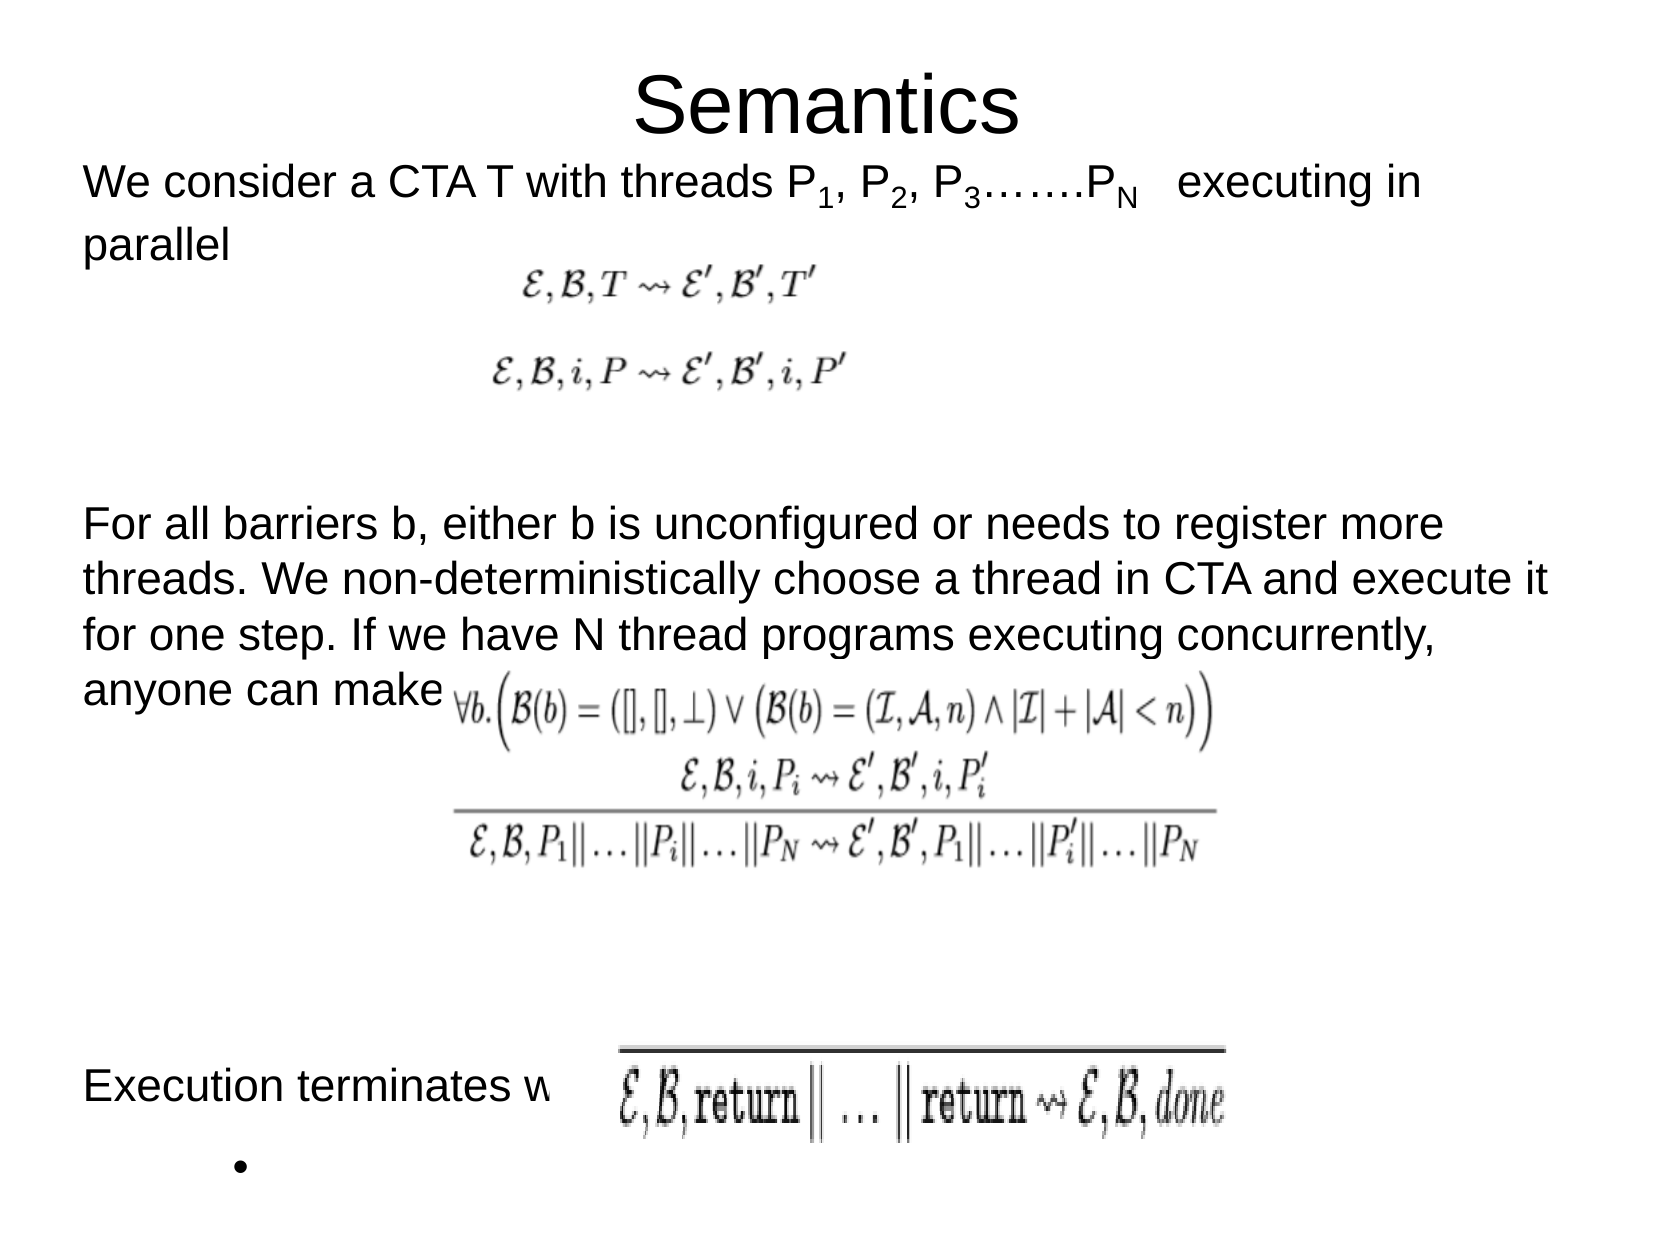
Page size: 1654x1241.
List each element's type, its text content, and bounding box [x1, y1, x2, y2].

picture [549, 997, 1321, 1180]
picture [384, 242, 935, 411]
title Semantics [82, 49, 1571, 151]
list We consider a CTA T with threads P1, P2, P3…….PN executing in parallel For all barriers b, either b is unconfigured or needs to register more threads. We non-deterministically choose a thread in CTA and execute it for one step. If we have N thread programs executing concurrently, anyone can make step from Pi to Pi’ Execution terminates when all threads execute a return [82, 151, 1571, 1206]
picture [441, 659, 1236, 894]
